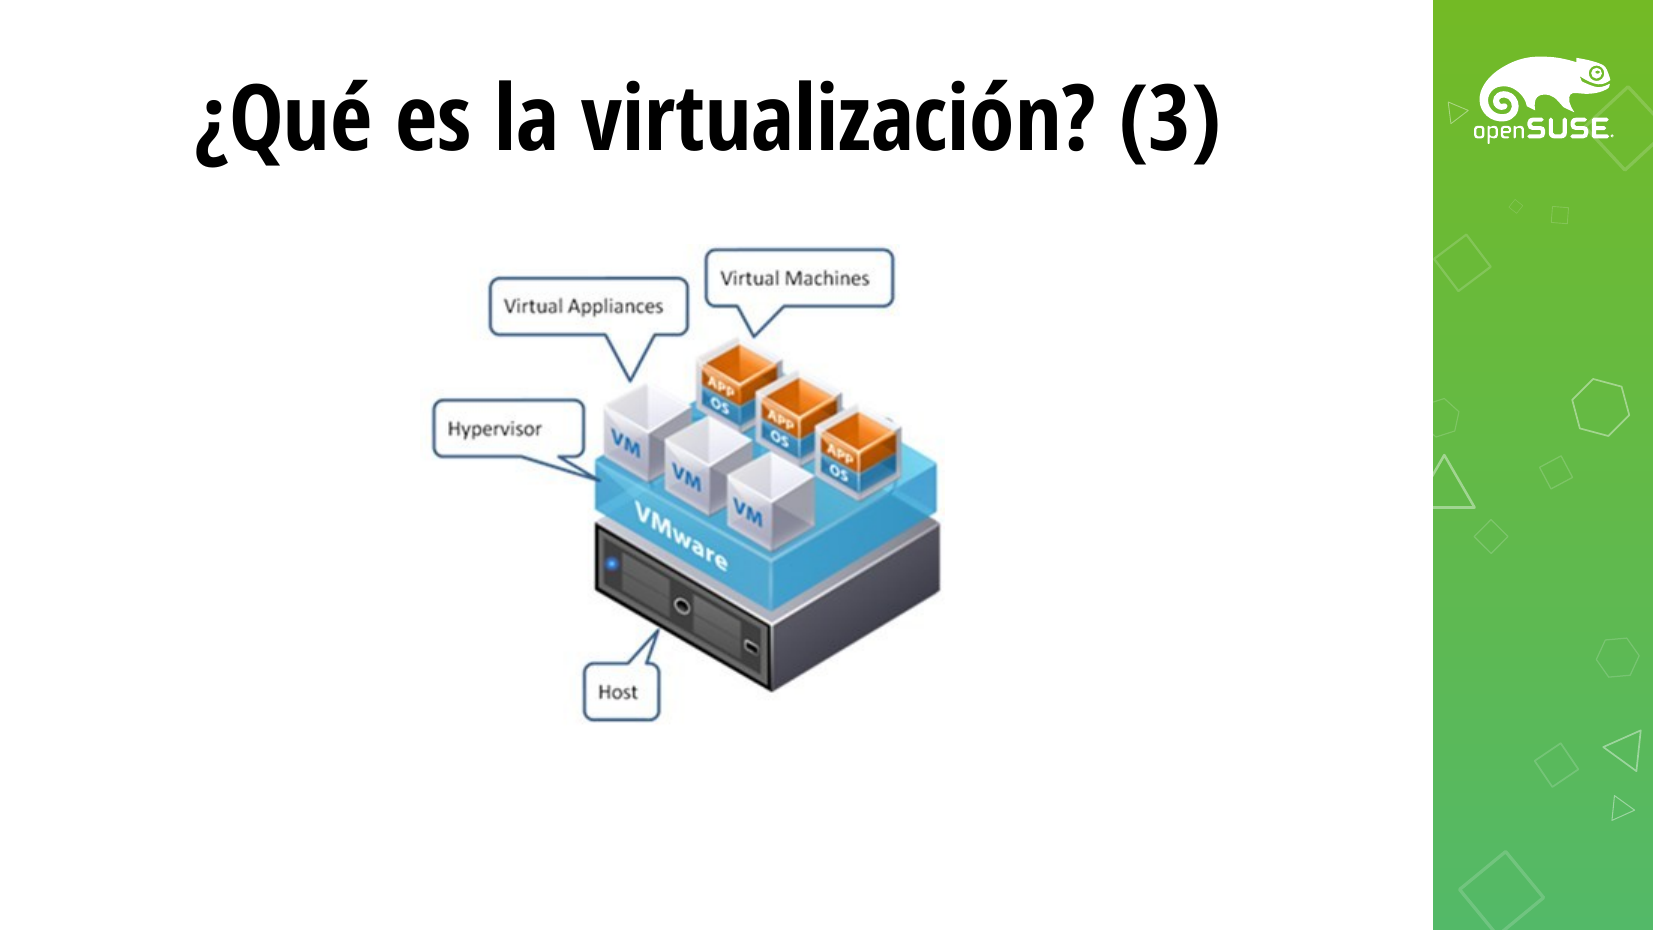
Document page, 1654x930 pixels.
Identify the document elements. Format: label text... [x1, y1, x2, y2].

title ¿Qué es la virtualización? (3) [82, 37, 1336, 193]
picture [420, 244, 945, 736]
